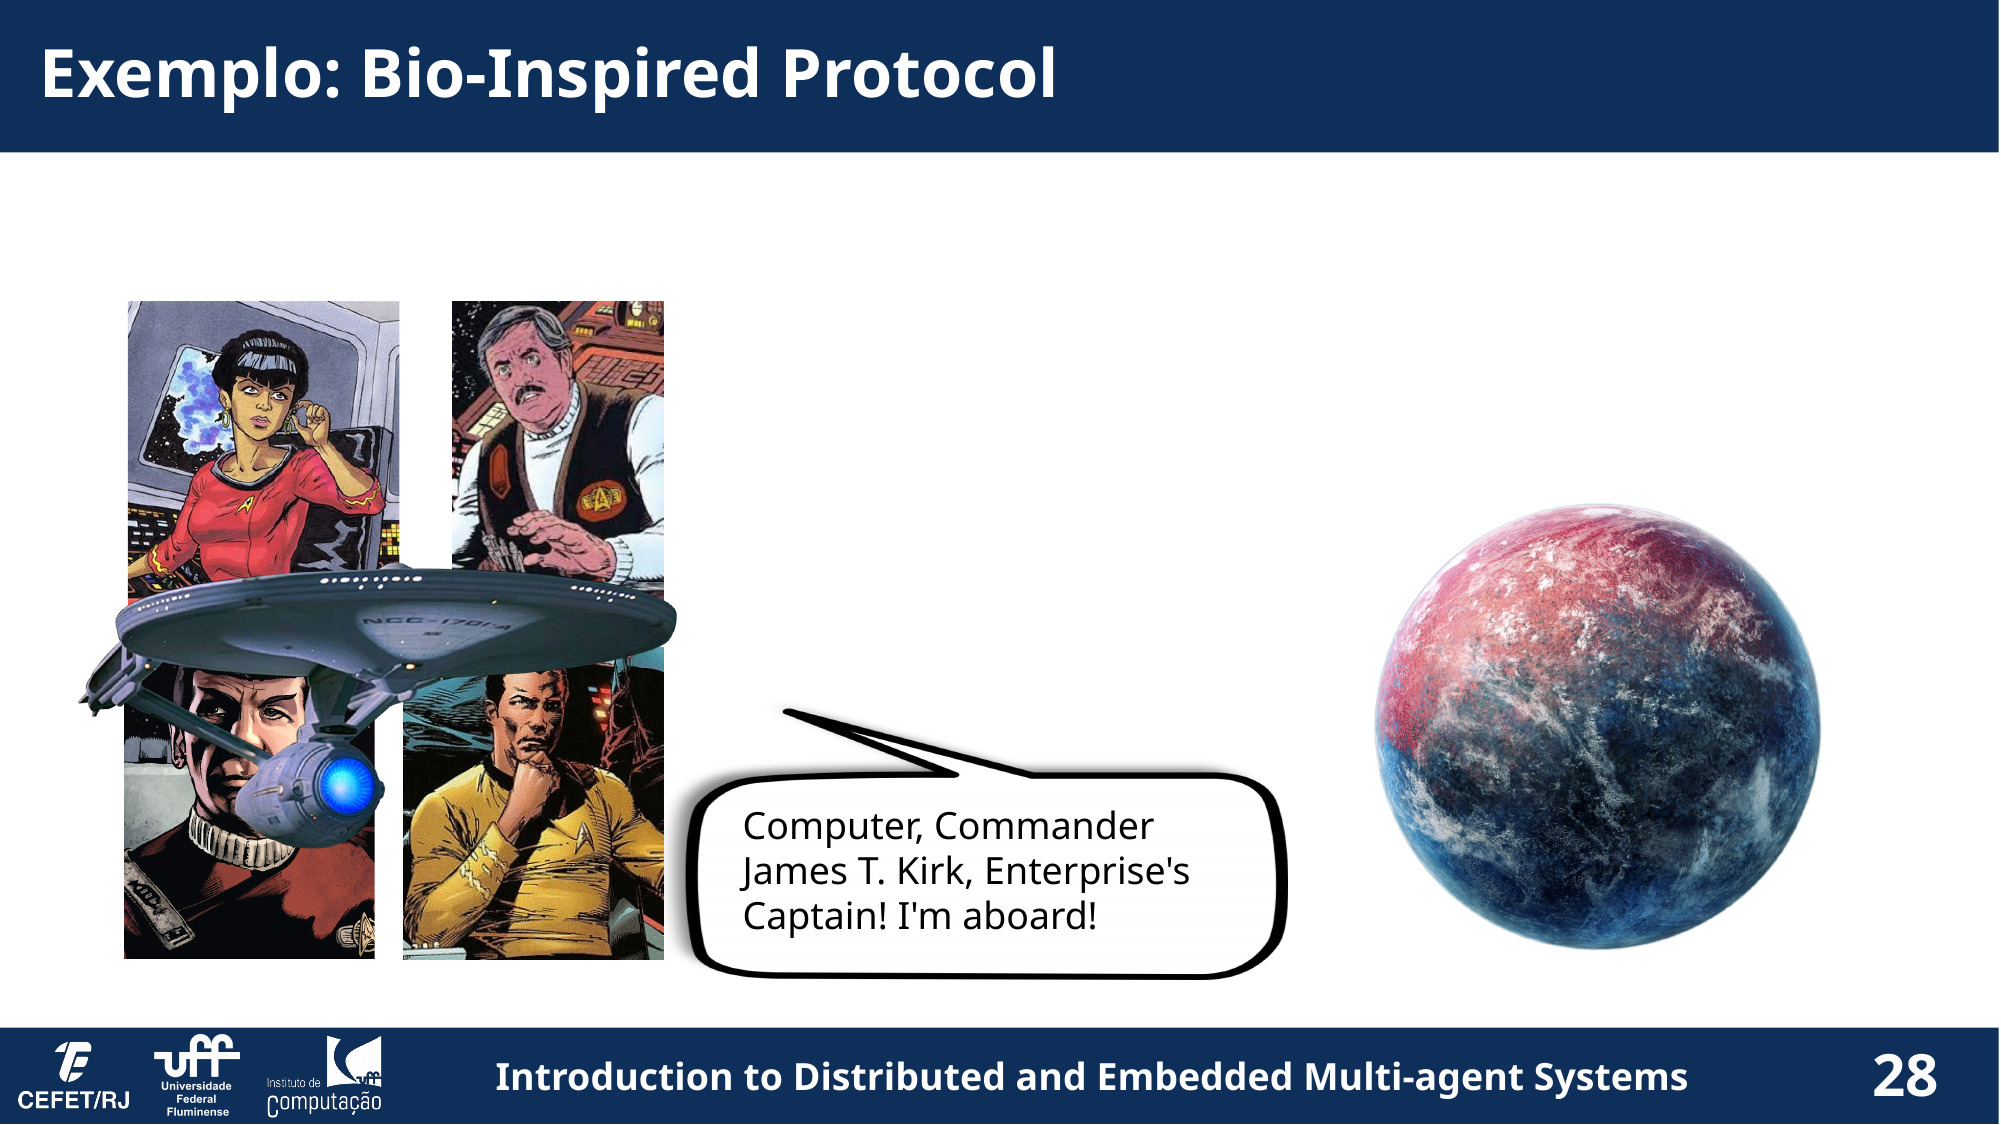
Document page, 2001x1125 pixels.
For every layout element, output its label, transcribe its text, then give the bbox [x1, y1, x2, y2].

text_box Computer, Commander James T. Kirk, Enterprise's Captain! I'm aboard! [727, 794, 1263, 990]
picture [18, 1021, 129, 1125]
picture [1373, 502, 1822, 951]
picture [77, 301, 1288, 980]
picture [153, 1033, 241, 1121]
picture [265, 1033, 383, 1118]
text_box Exemplo: Bio-Inspired Protocol [25, 23, 1999, 119]
